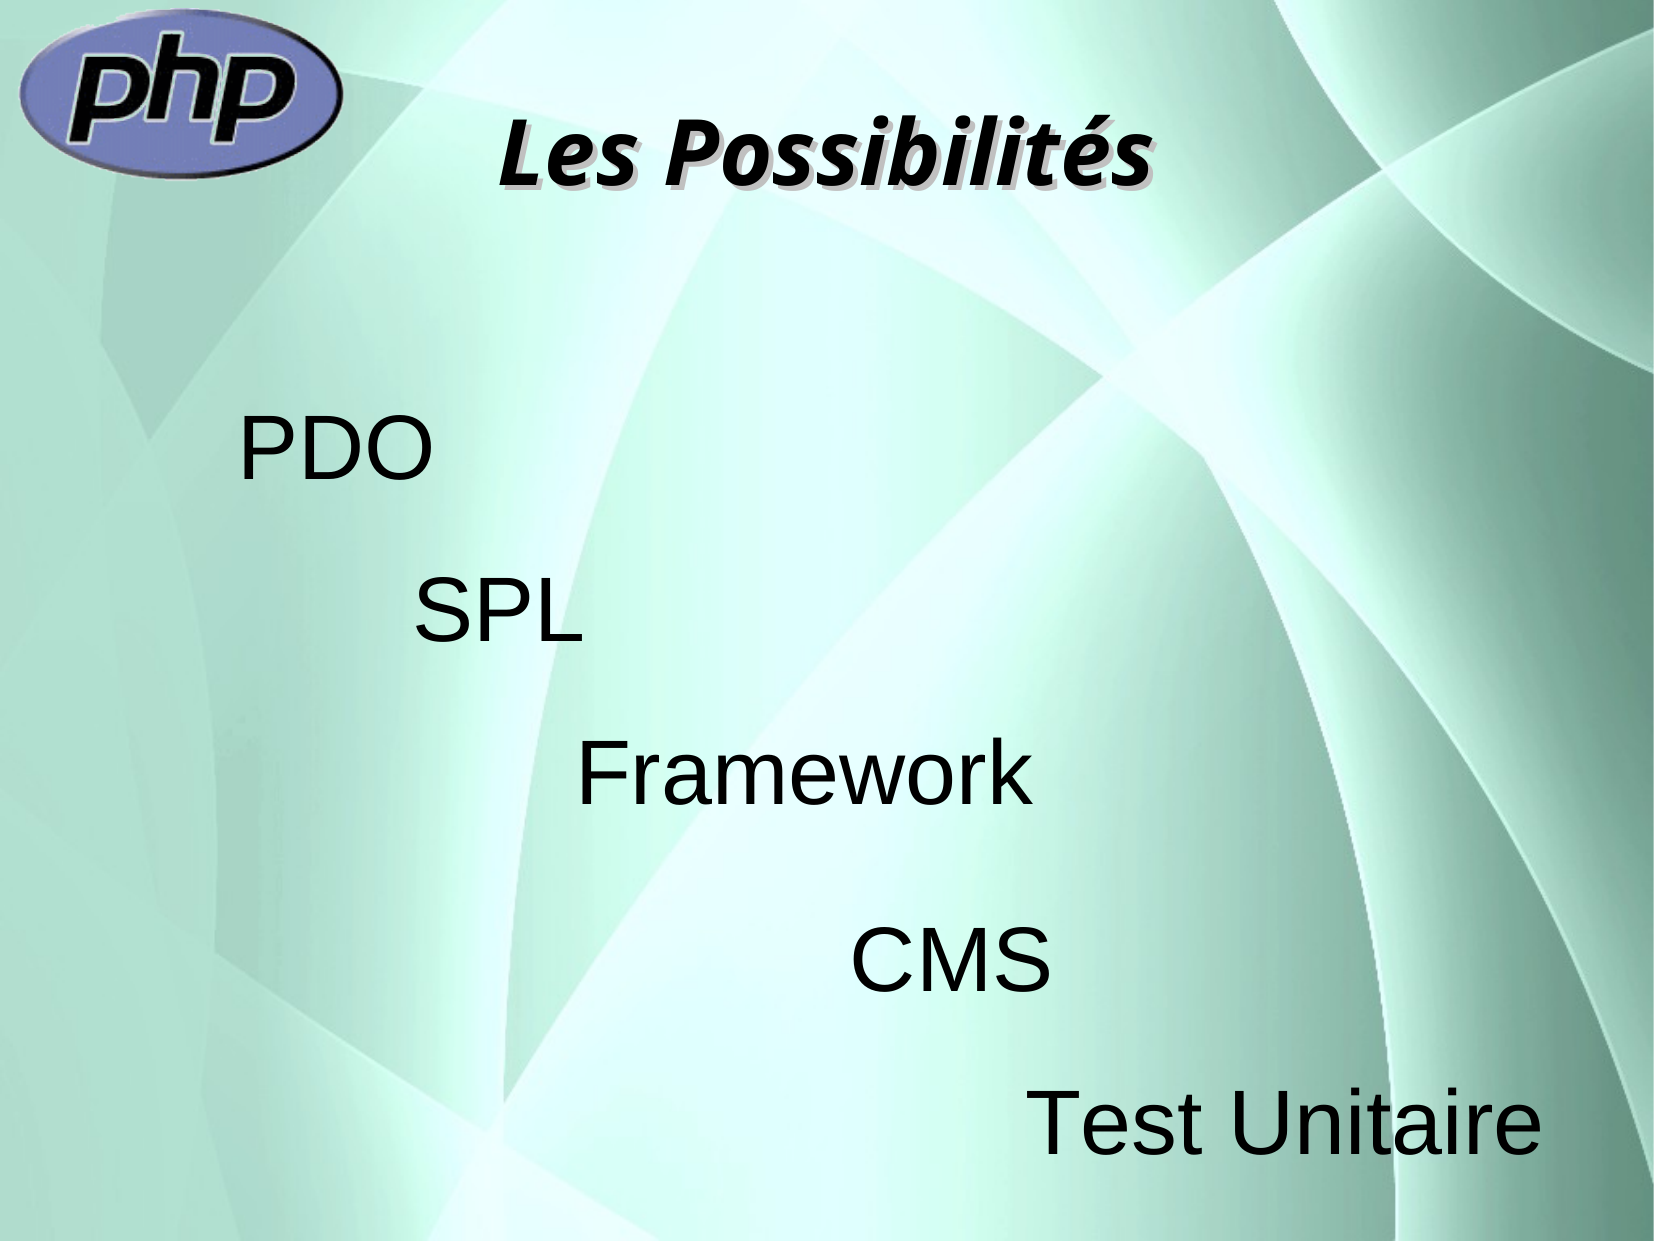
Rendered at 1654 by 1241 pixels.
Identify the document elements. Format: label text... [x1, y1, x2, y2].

text_box Test Unitaire [1024, 1062, 1588, 1193]
text_box PDO [237, 387, 563, 518]
text_box CMS [849, 900, 1138, 1030]
title Les Possibilités [82, 56, 1571, 250]
picture [0, 0, 1654, 1241]
text_box SPL [412, 549, 651, 680]
text_box Framework [574, 712, 1113, 843]
